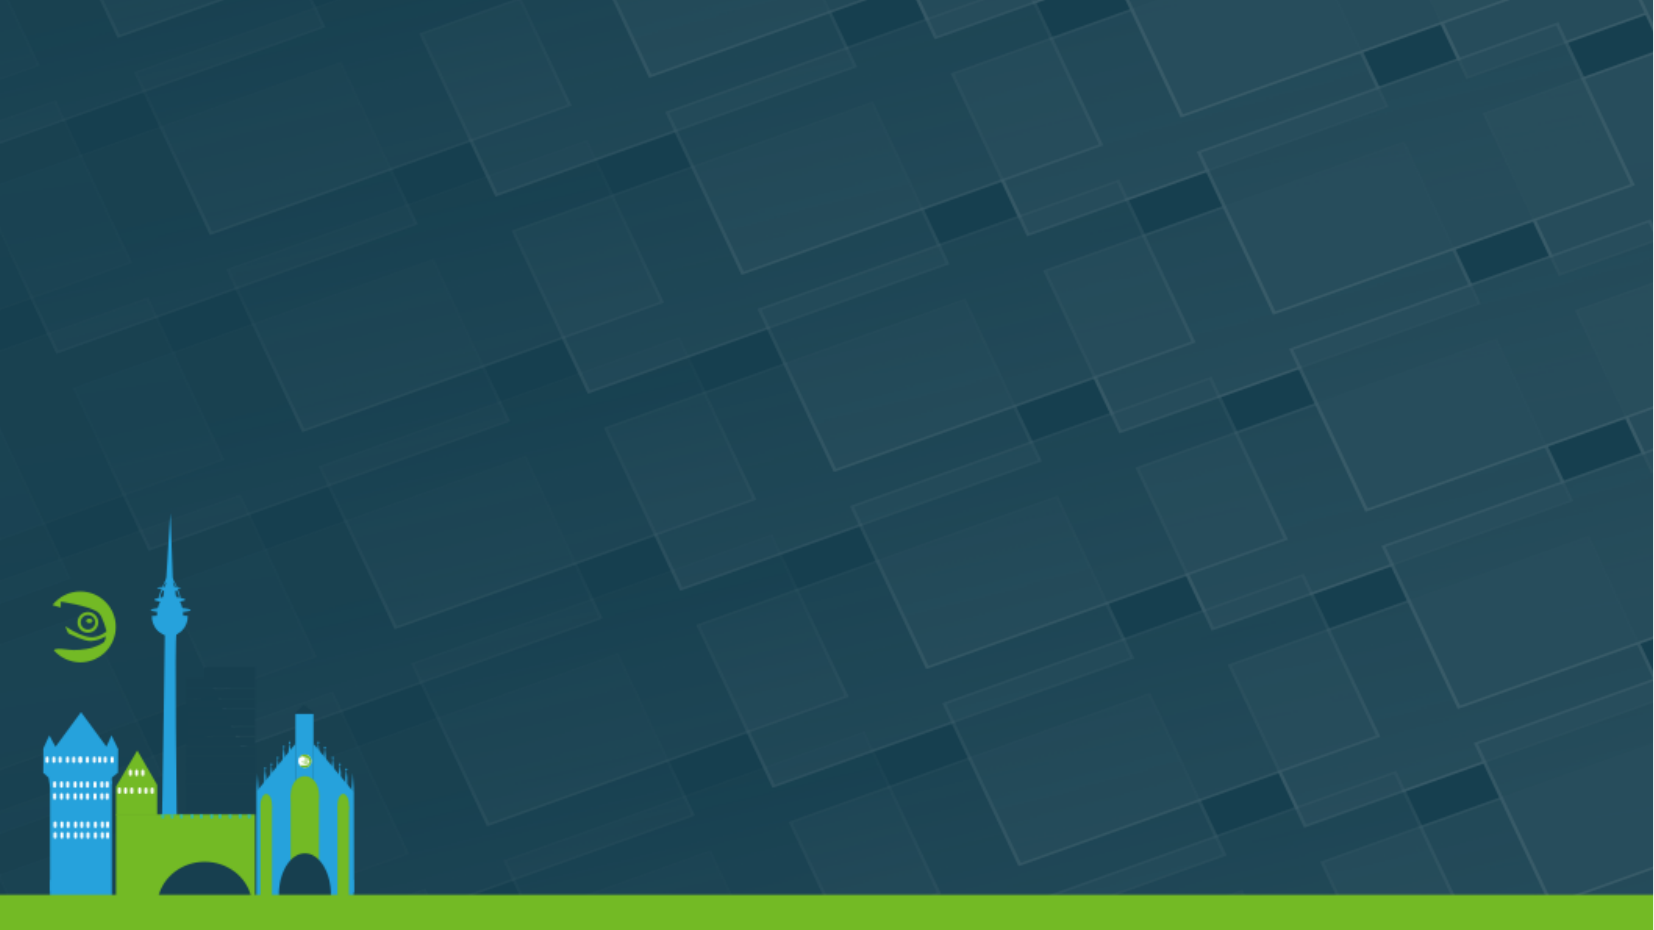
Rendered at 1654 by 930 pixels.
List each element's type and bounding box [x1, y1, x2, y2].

picture [0, 129, 801, 930]
